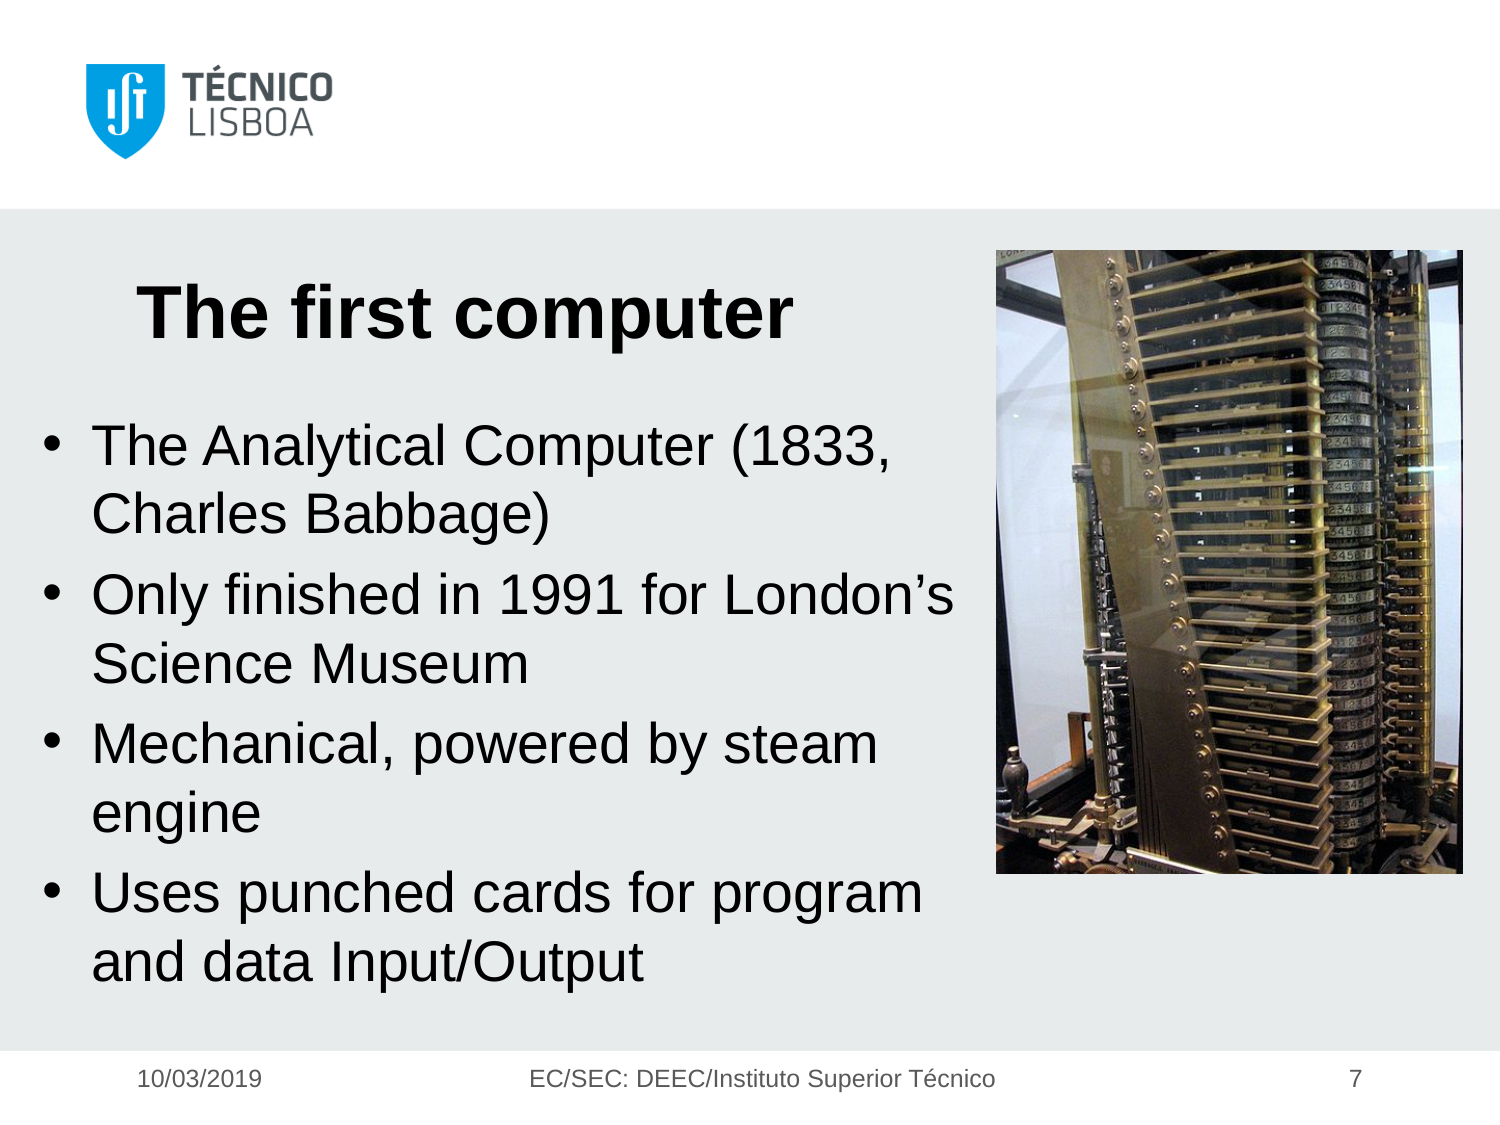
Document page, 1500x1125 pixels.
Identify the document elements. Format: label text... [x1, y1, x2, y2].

slide_number <number> [1077, 1052, 1378, 1103]
title The first computer [121, 237, 1378, 381]
slide_number 10/03/2019 [121, 1052, 425, 1103]
picture [0, 0, 1500, 1125]
list The Analytical Computer (1833, Charles Babbage) Only finished in 1991 for London’s Science Museum Mechanical, powered by steam engine Uses punched cards for program and data Input/Output [27, 400, 972, 1005]
footer EC/SEC: DEEC/Instituto Superior Técnico [512, 1052, 1021, 1103]
